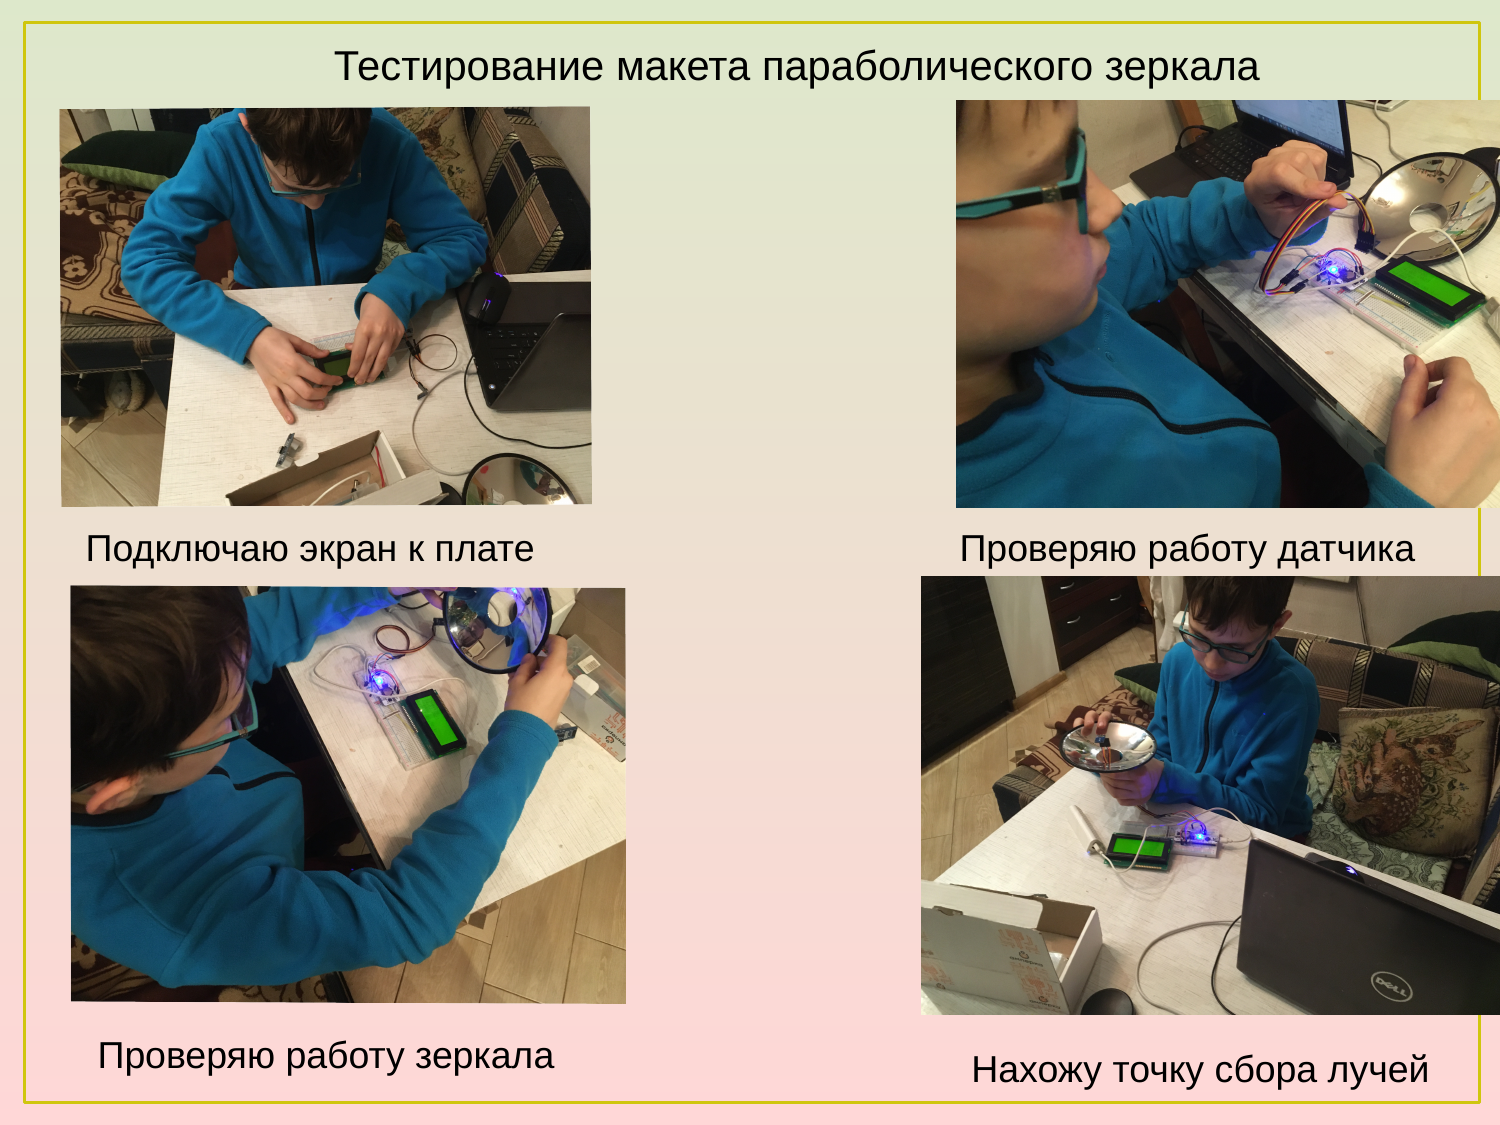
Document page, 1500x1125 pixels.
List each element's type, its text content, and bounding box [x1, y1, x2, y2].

text_box Проверяю работу зеркала [82, 1027, 615, 1085]
picture [956, 100, 1500, 508]
text_box Подключаю экран к плате [70, 519, 591, 577]
picture [921, 576, 1500, 1015]
text_box Проверяю работу датчика [944, 519, 1500, 577]
text_box Тестирование макета параболического зеркала [318, 35, 1323, 162]
text_box Нахожу точку сбора лучей [956, 1041, 1500, 1099]
picture [59, 107, 592, 508]
picture [70, 585, 626, 1004]
